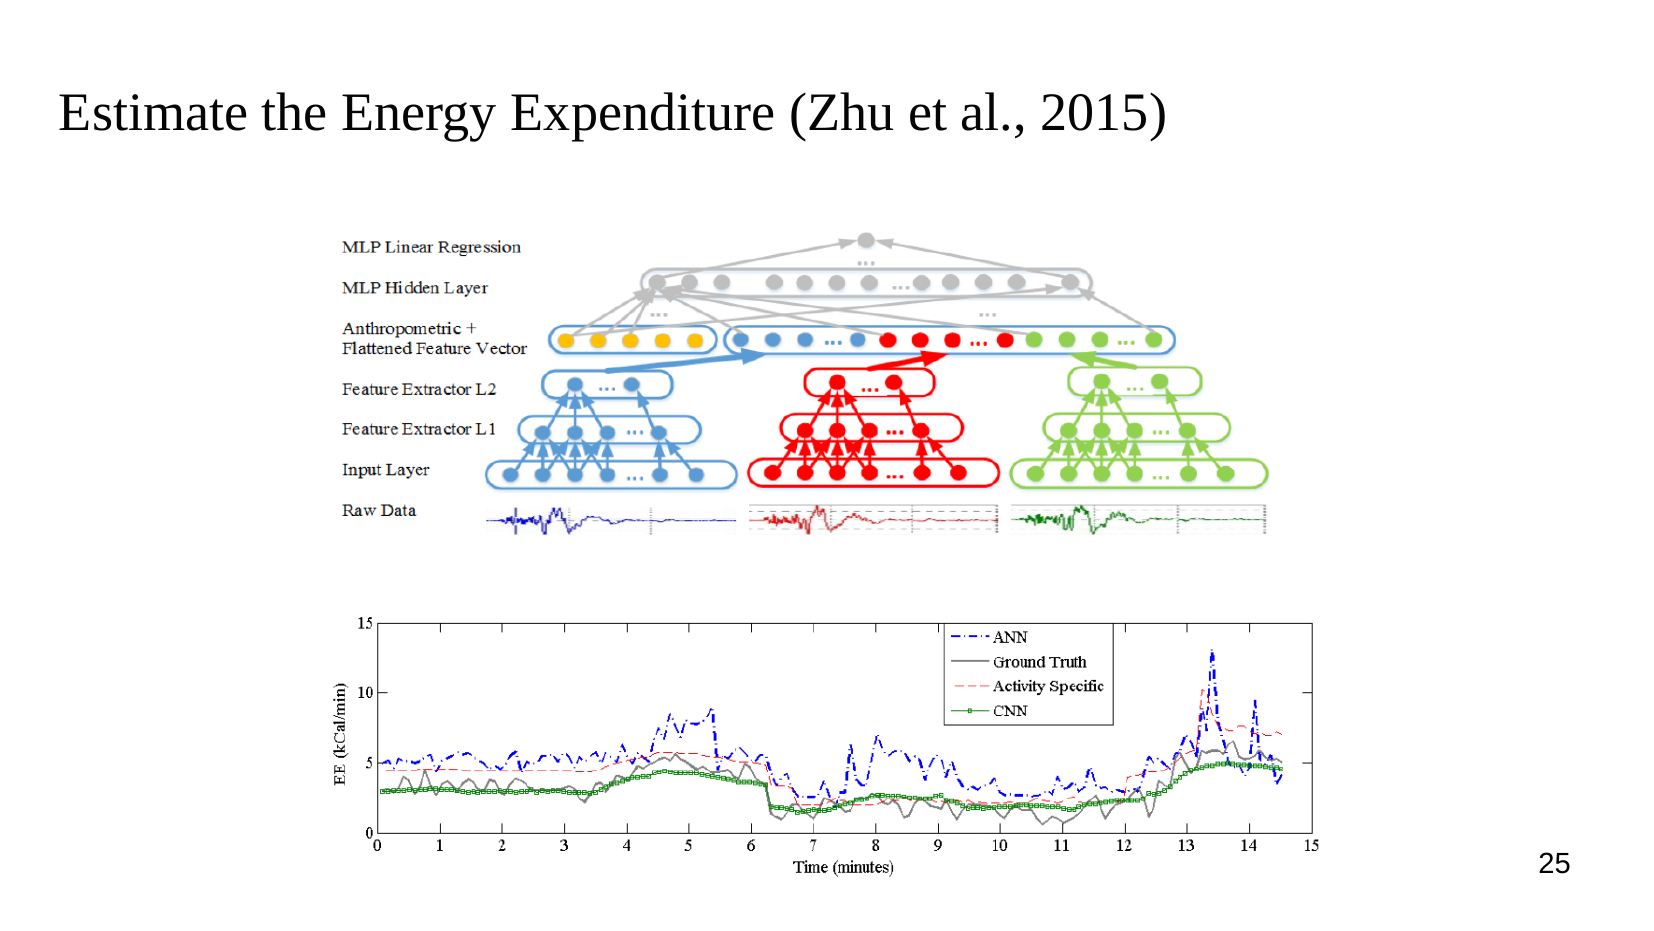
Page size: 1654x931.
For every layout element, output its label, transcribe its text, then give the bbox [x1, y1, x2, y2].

title Estimate the Energy Expenditure (Zhu et al., 2015) [59, 35, 1595, 189]
picture [318, 602, 1335, 883]
picture [318, 212, 1283, 551]
